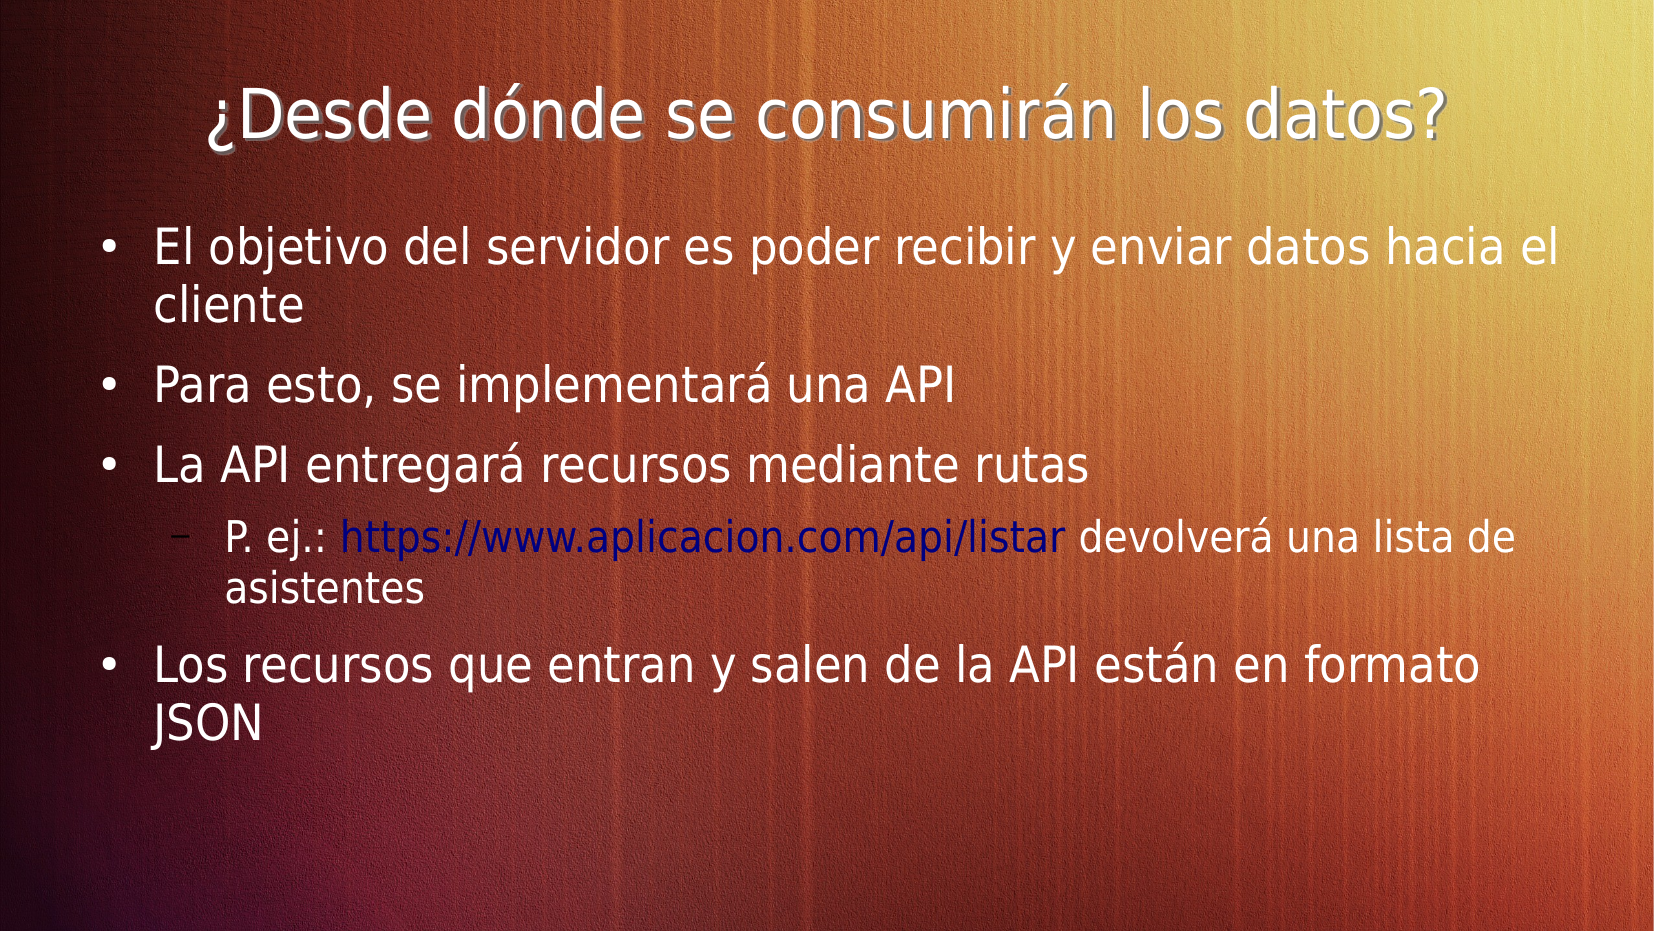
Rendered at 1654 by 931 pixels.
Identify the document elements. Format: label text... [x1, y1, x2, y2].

title ¿Desde dónde se consumirán los datos? [82, 37, 1571, 193]
picture [0, 0, 1654, 931]
list El objetivo del servidor es poder recibir y enviar datos hacia el cliente Para esto, se implementará una API La API entregará recursos mediante rutas P. ej.: https://www.aplicacion.com/api/listar devolverá una lista de asistentes Los recursos que entran y salen de la API están en formato JSON [82, 217, 1571, 758]
